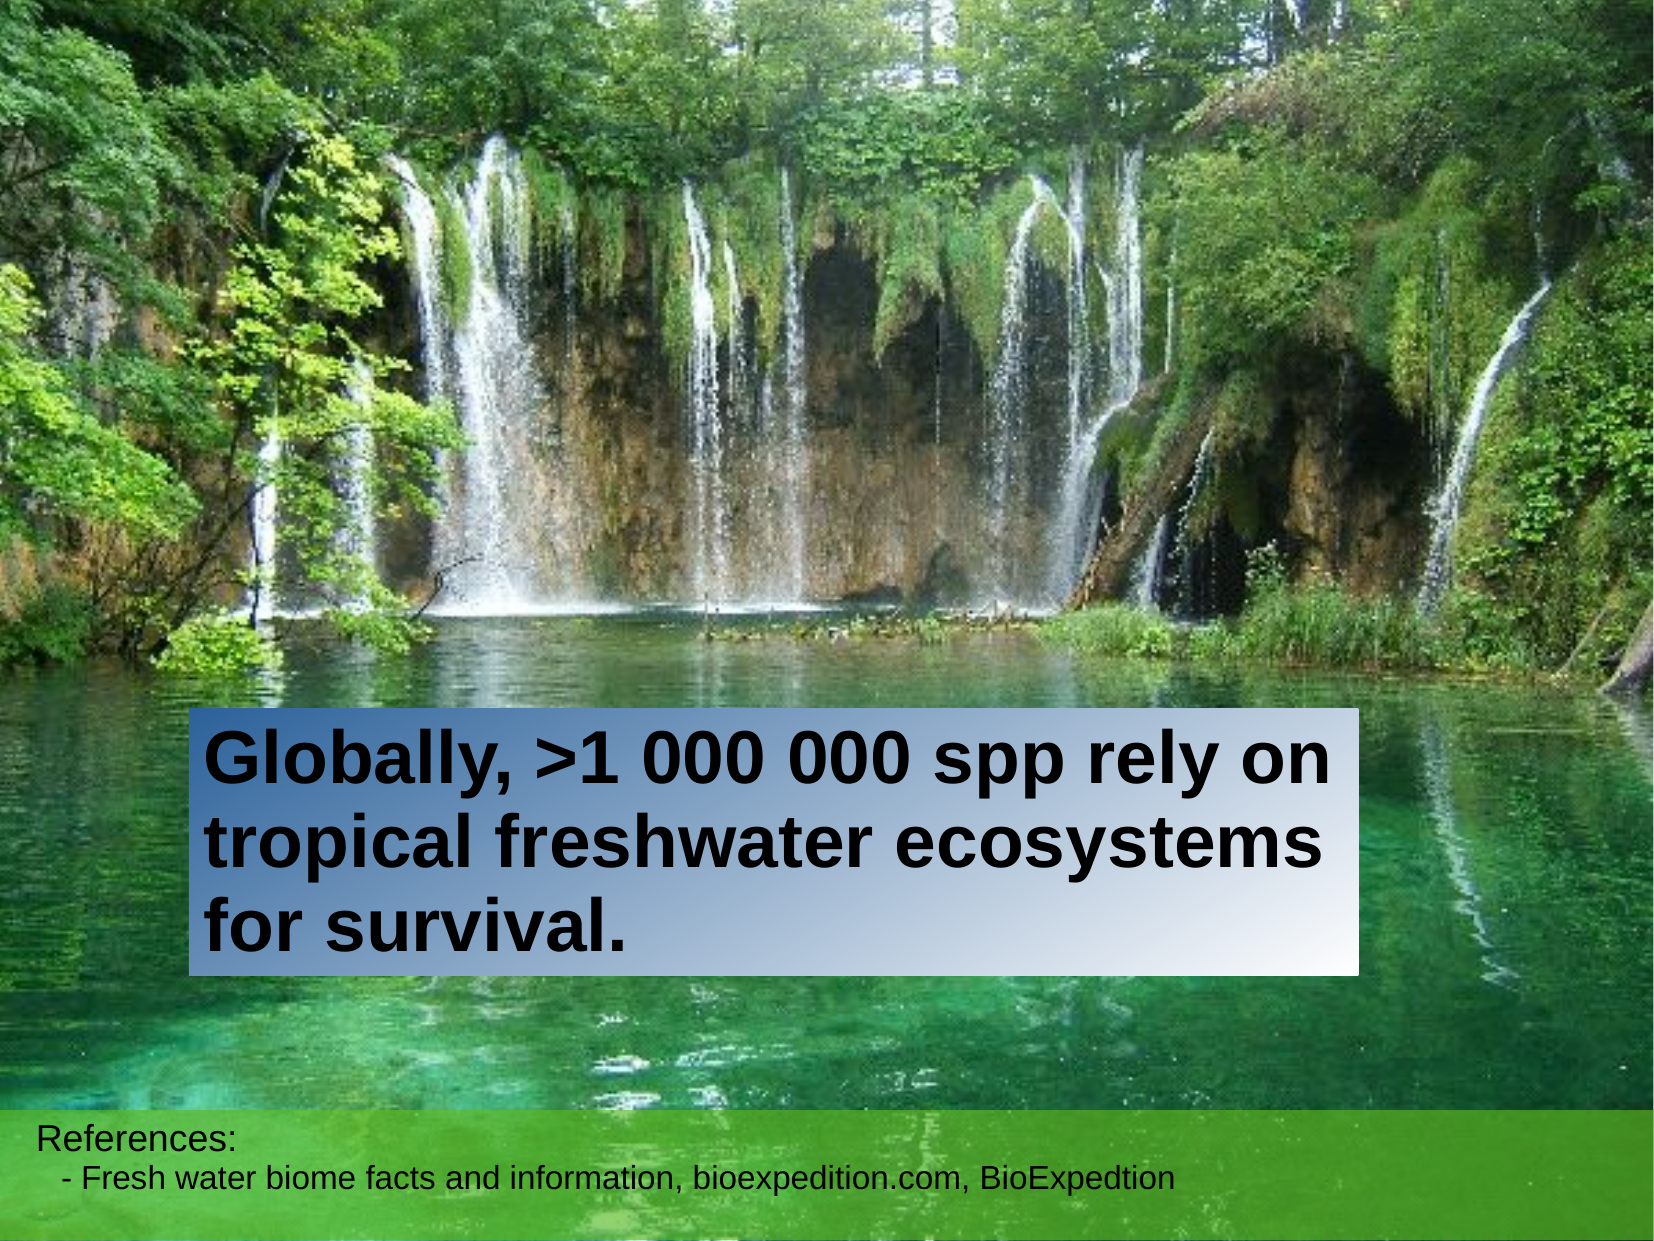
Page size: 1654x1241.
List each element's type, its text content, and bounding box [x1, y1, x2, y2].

text_box Globally, >1 000 000 spp rely on tropical freshwater ecosystems for survival. [188, 708, 1359, 976]
text_box References: - Fresh water biome facts and information, bioexpedition.com, BioExpedtion [0, 1110, 1654, 1241]
picture [0, 0, 1654, 1110]
